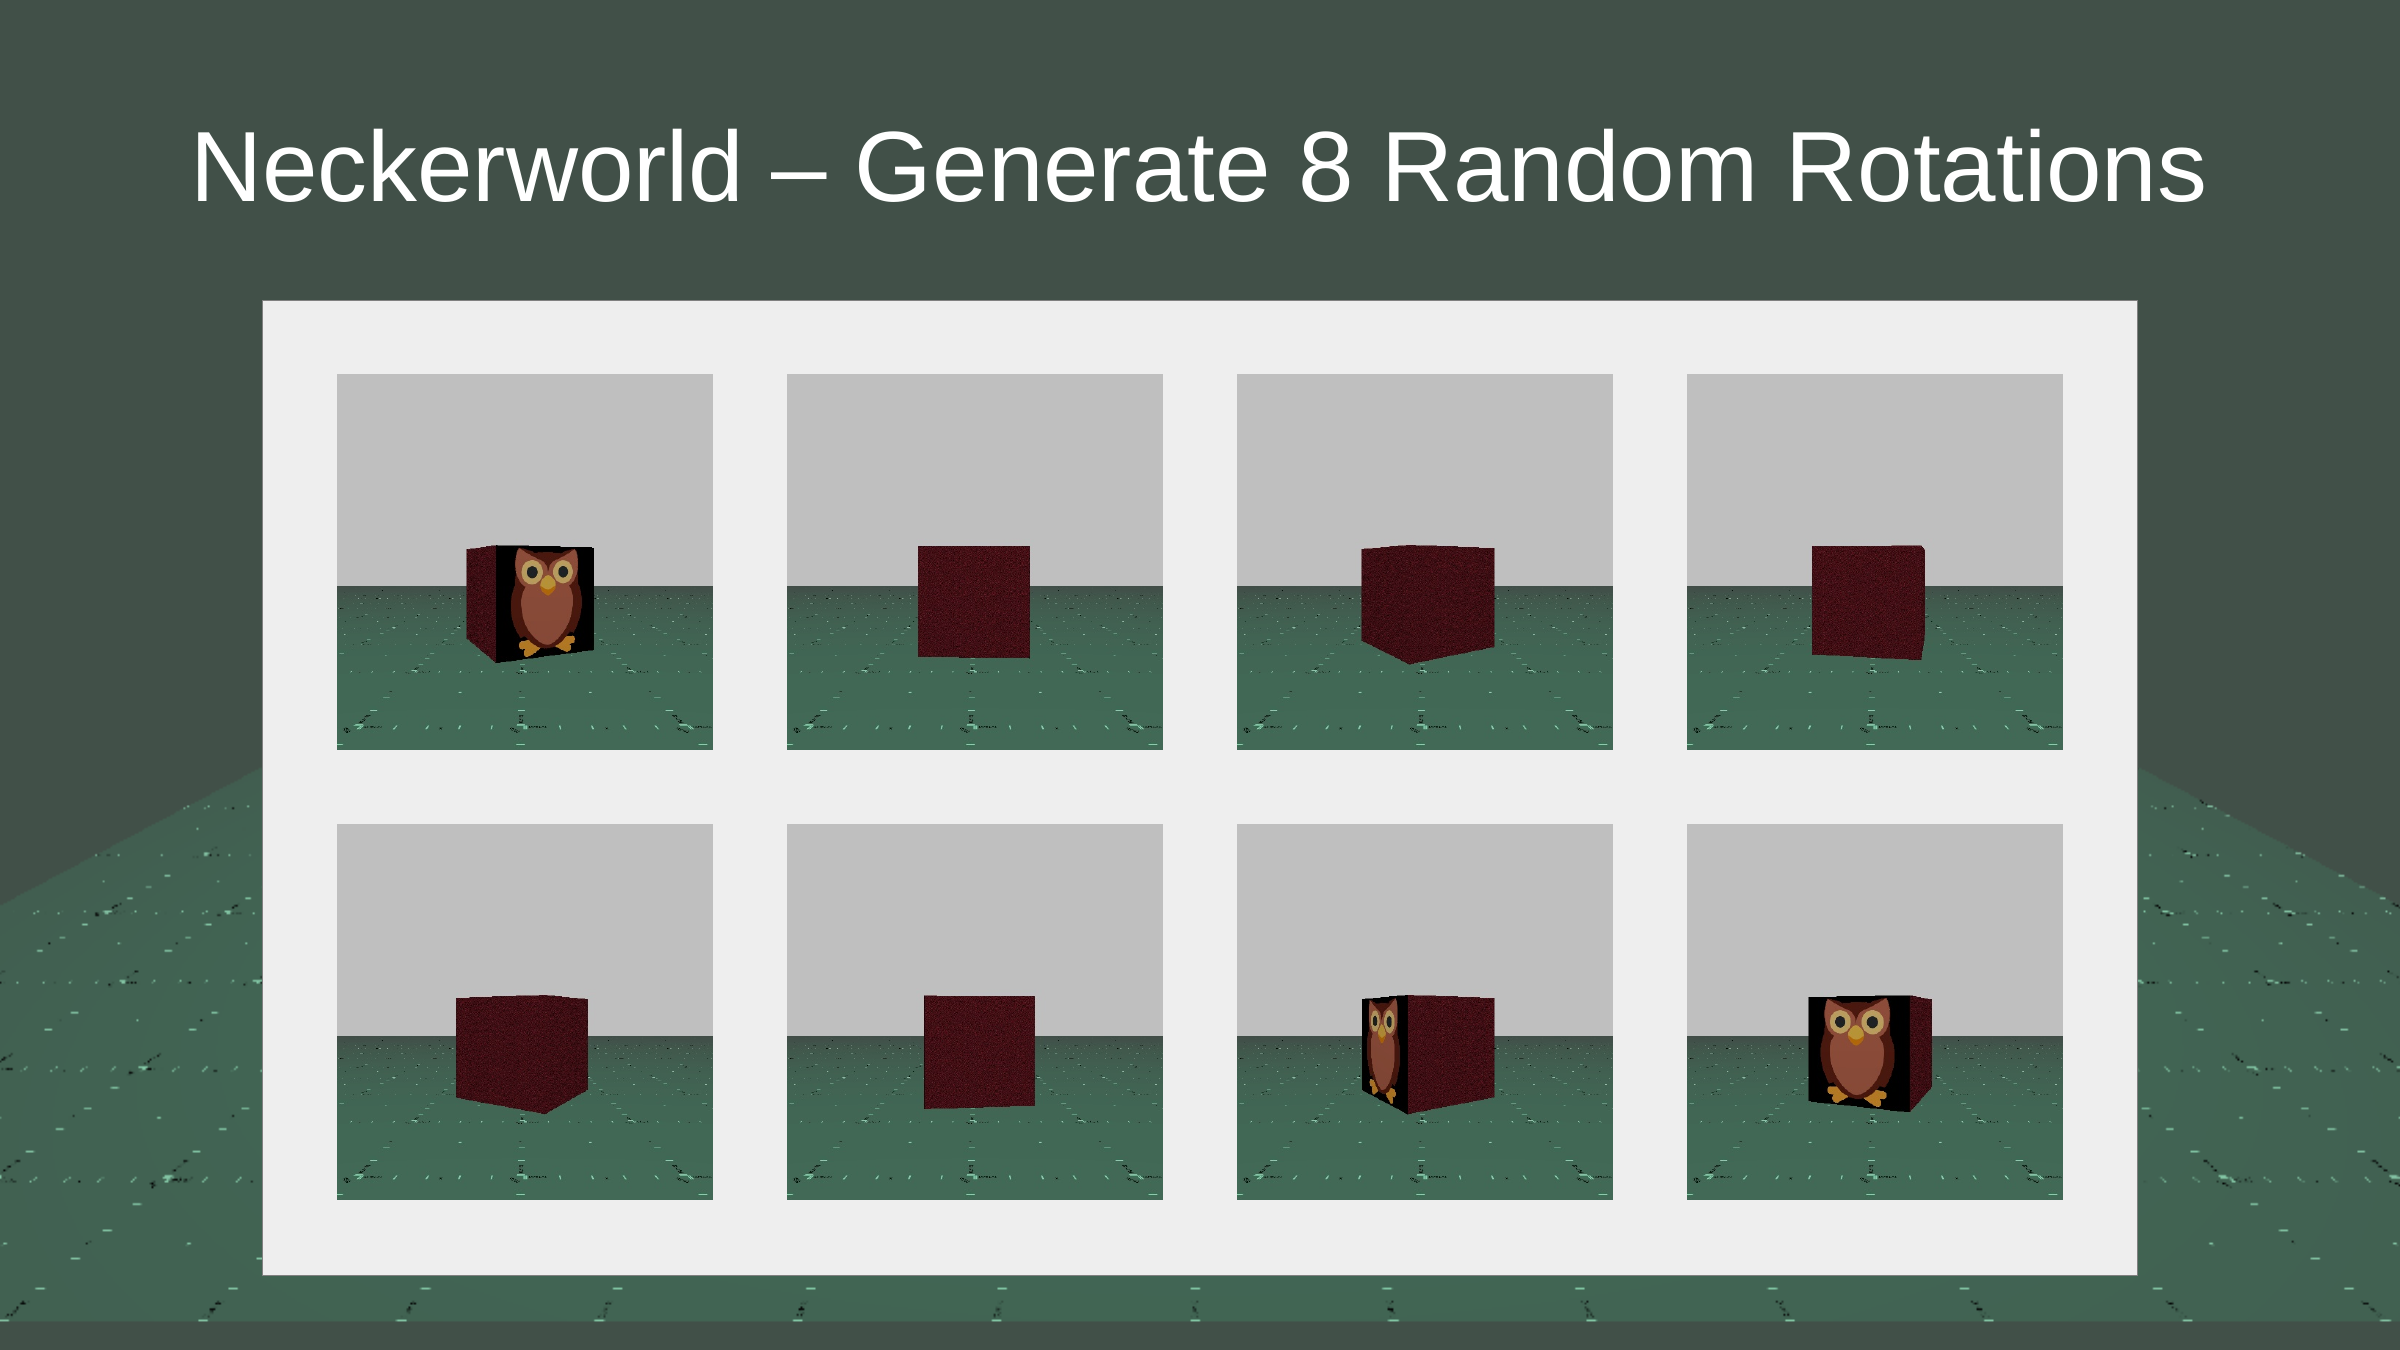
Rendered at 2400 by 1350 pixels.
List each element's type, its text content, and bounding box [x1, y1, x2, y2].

title Neckerworld – Generate 8 Random Rotations [120, 53, 2280, 280]
picture [0, 0, 2400, 1350]
text_box [262, 300, 2138, 1276]
